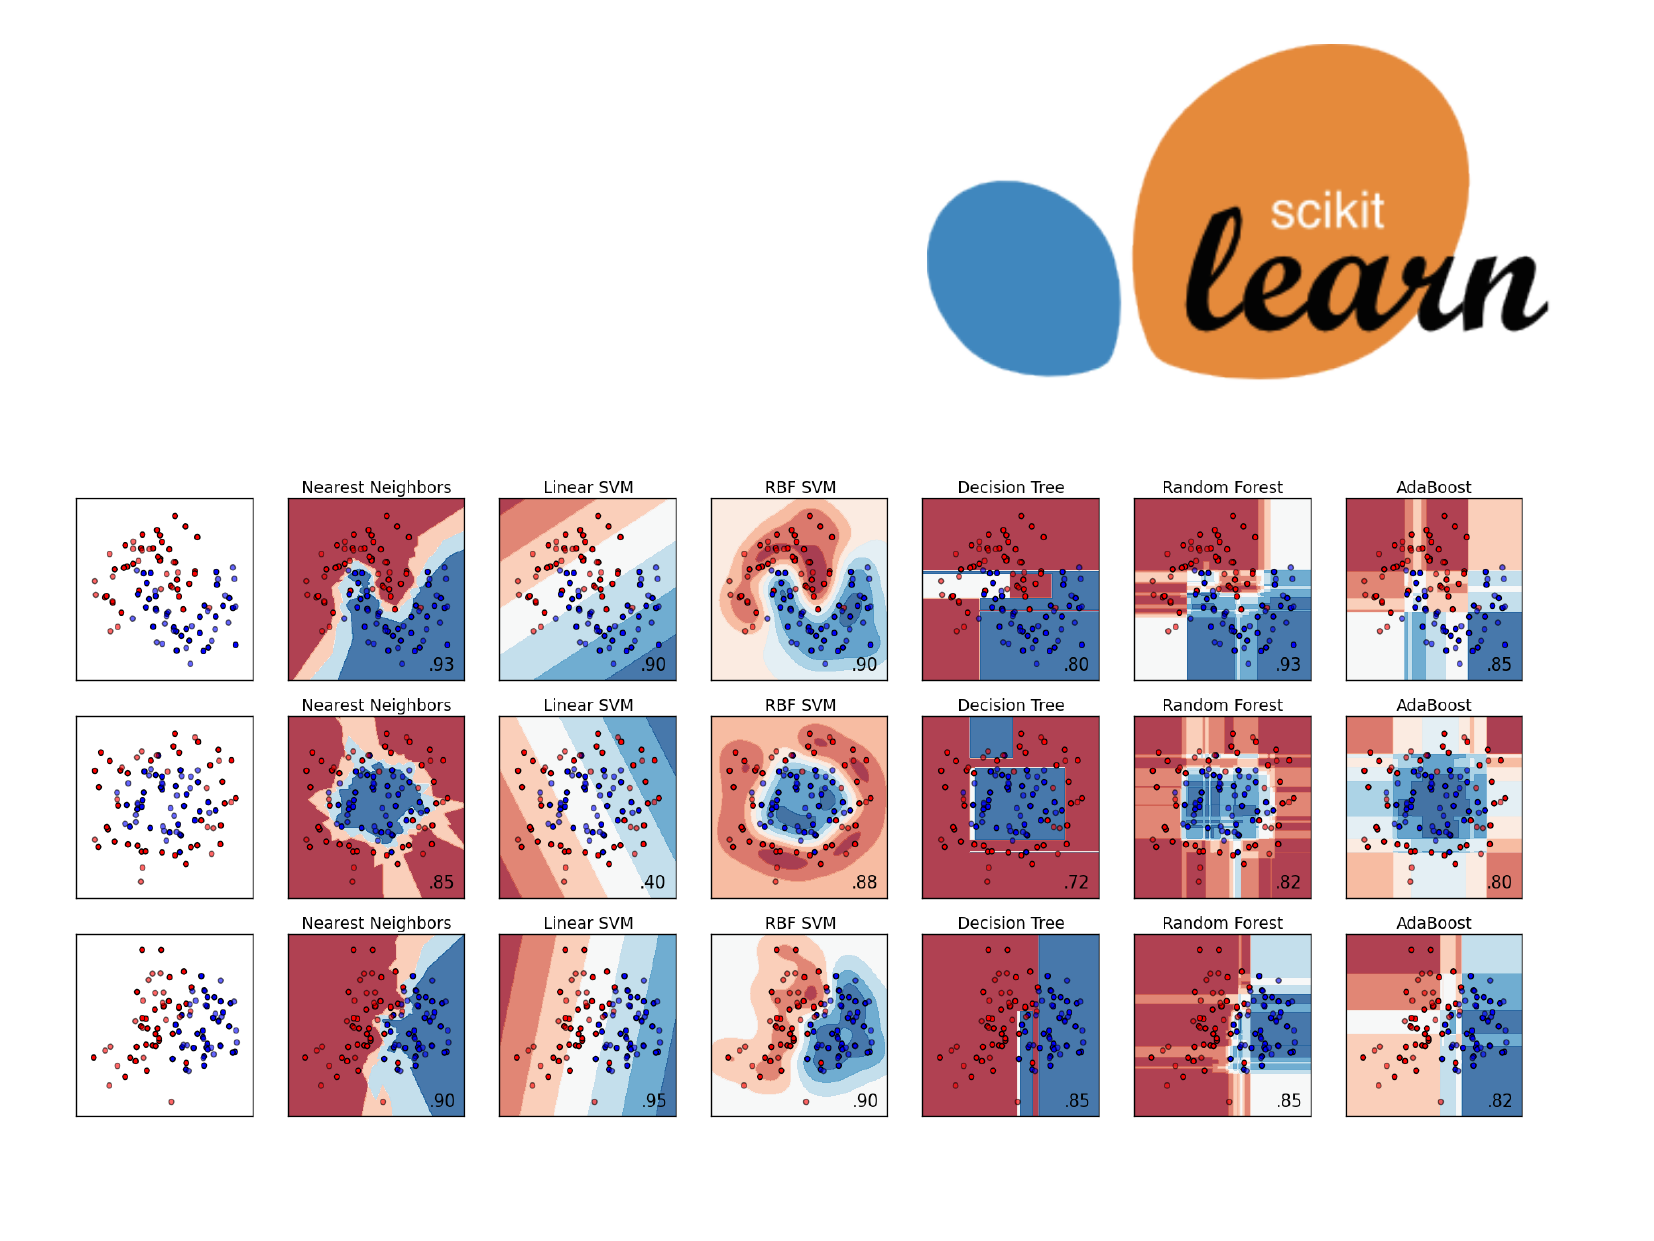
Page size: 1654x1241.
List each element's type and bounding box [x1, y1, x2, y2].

picture [75, 44, 1582, 1154]
